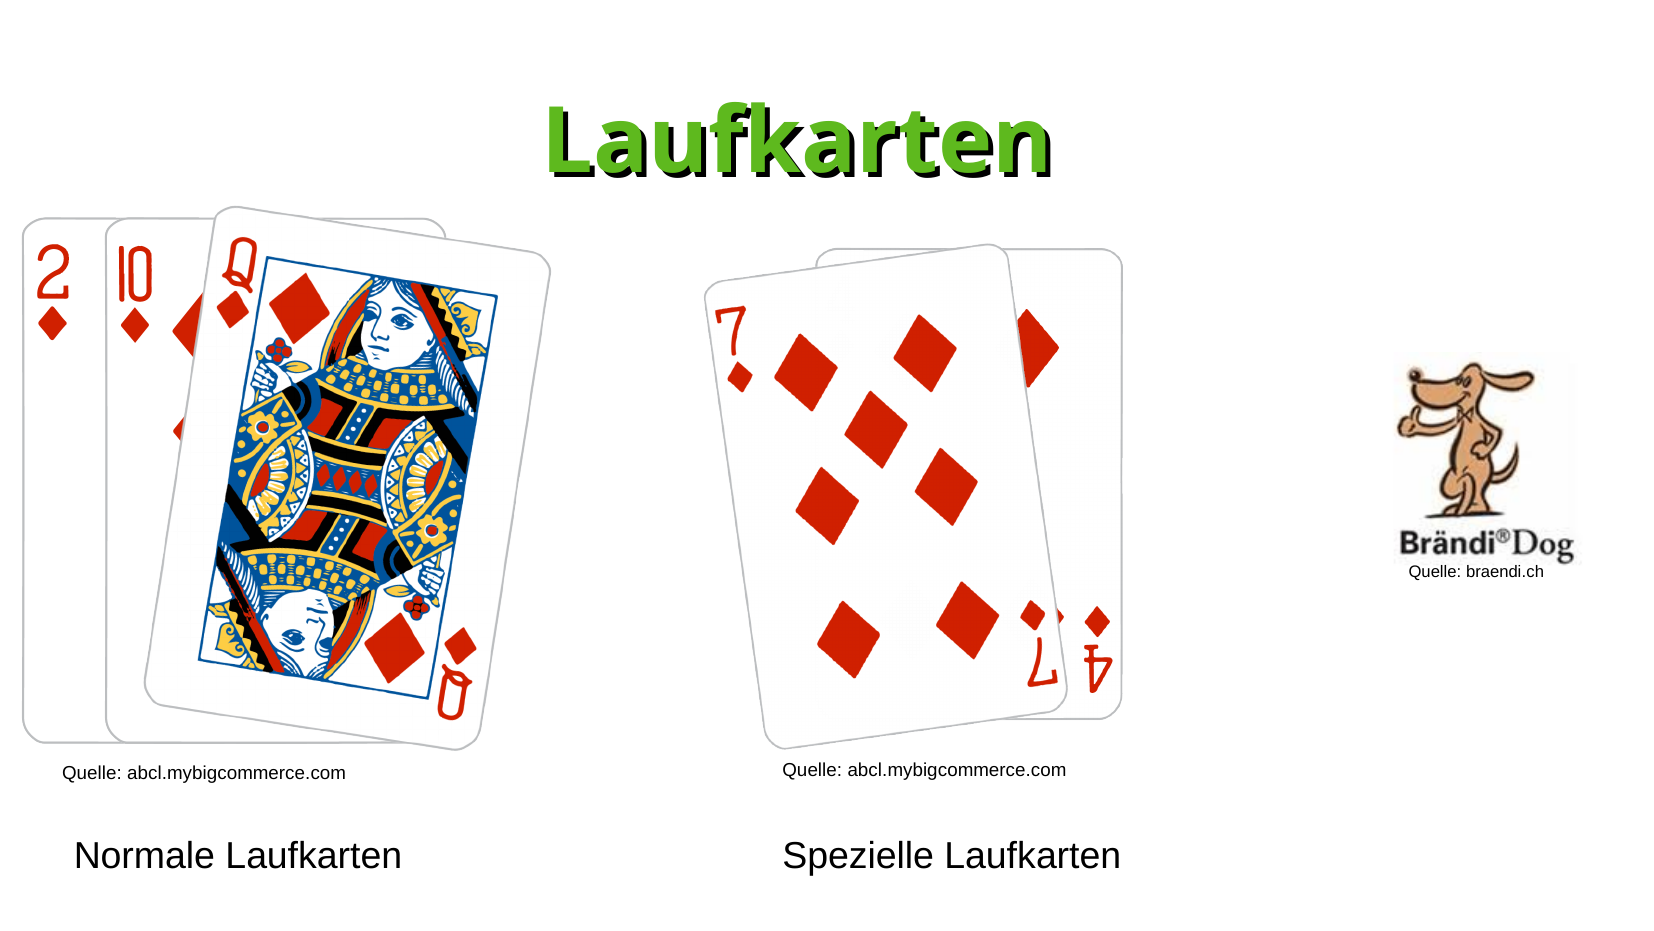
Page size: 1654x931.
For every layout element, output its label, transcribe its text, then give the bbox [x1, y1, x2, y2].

title Laufkarten [47, 59, 1548, 215]
text_box Quelle: abcl.mybigcommerce.com [47, 755, 473, 792]
text_box Spezielle Laufkarten [767, 826, 1252, 884]
picture [701, 240, 1125, 752]
text_box Normale Laufkarten [59, 826, 567, 884]
picture [20, 201, 556, 756]
text_box Quelle: abcl.mybigcommerce.com [767, 751, 1134, 788]
text_box Quelle: braendi.ch [1393, 555, 1607, 589]
picture [1294, 352, 1654, 578]
